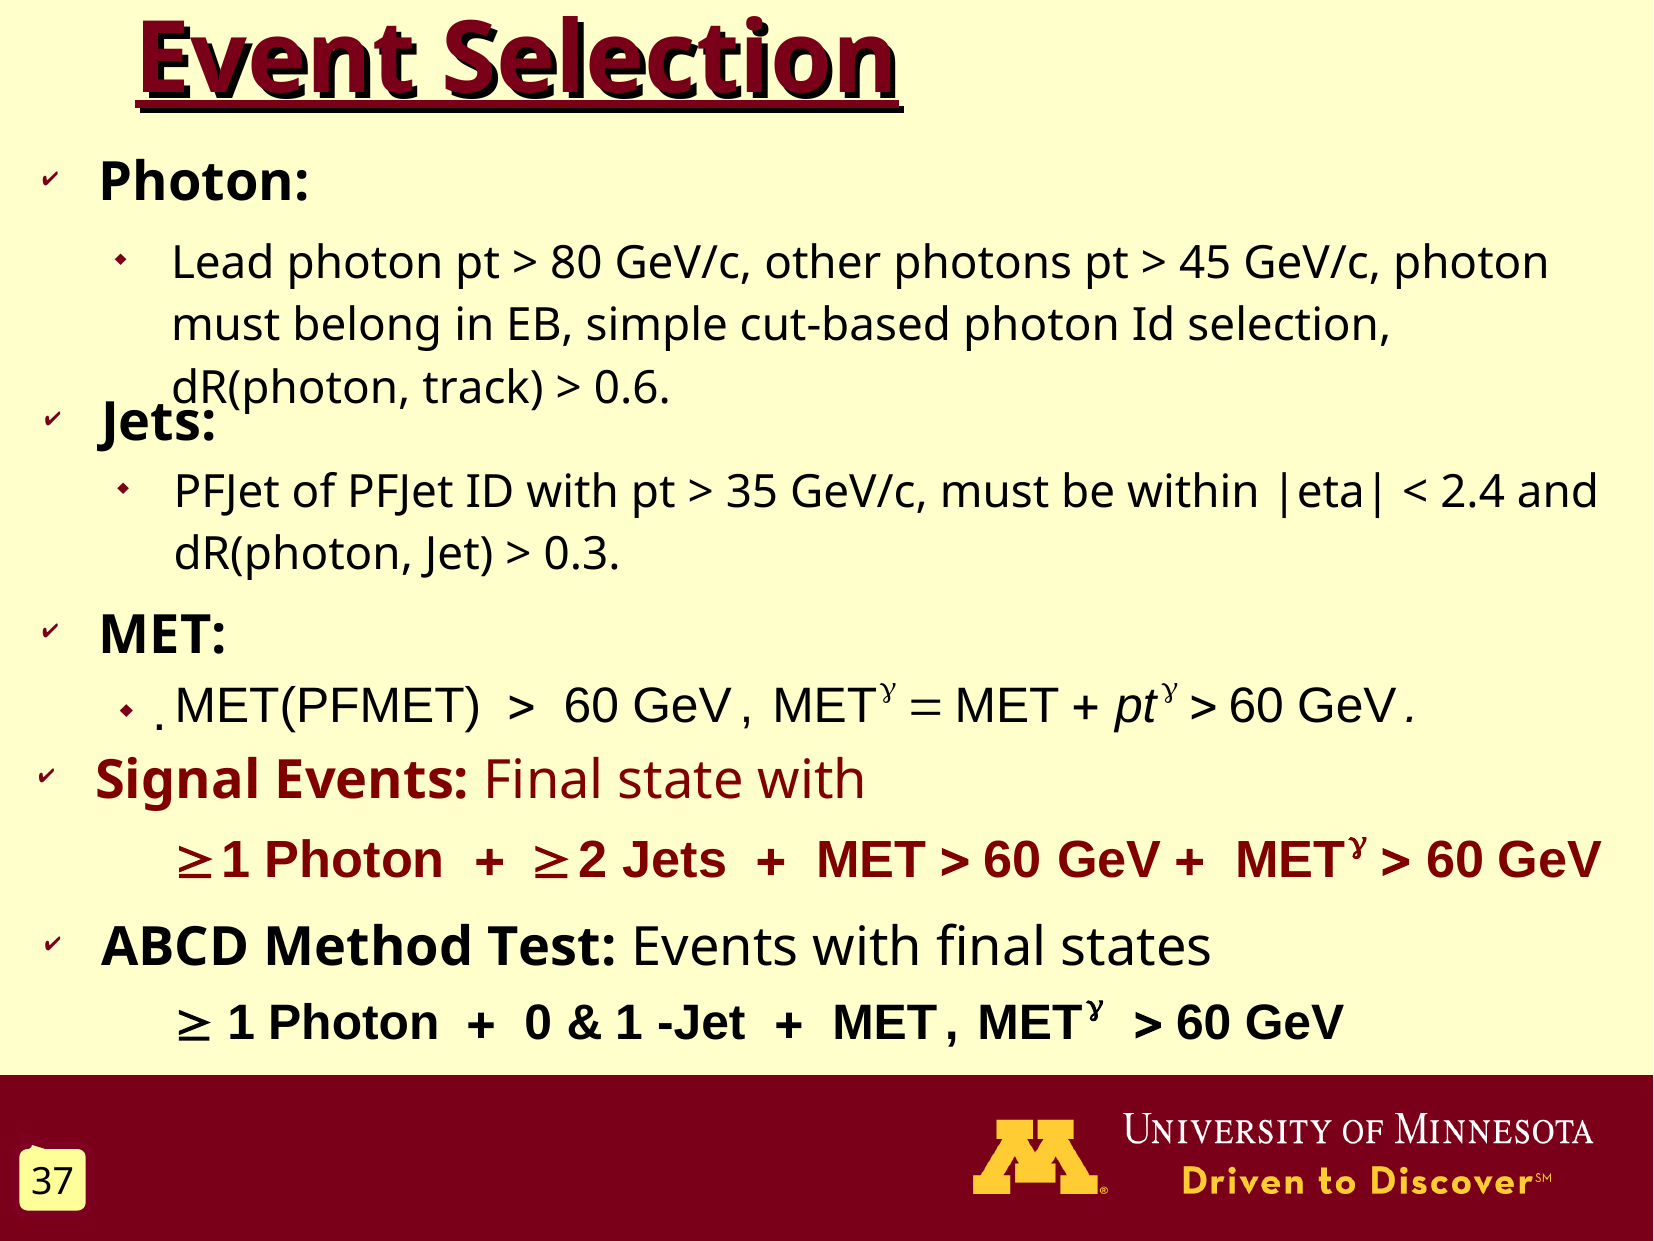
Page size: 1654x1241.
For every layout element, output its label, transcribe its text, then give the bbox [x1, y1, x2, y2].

list Jets: [30, 375, 1653, 481]
list Lead photon pt > 80 GeV/c, other photons pt > 45 GeV/c, photon must belong in EB, simple cut-based photon Id selection, dR(photon, track) > 0.6. [100, 221, 1651, 375]
picture [0, 1075, 1654, 1241]
chart [271, 677, 1426, 733]
list Signal Events: Final state with [24, 732, 1573, 838]
title Event Selection [120, 0, 1526, 121]
list PFJet of PFJet ID with pt > 35 GeV/c, must be within |eta| < 2.4 and dR(photon, Jet) > 0.3. [102, 450, 1651, 587]
list ABCD Method Test: Events with final states [30, 900, 1653, 1006]
chart [165, 994, 1353, 1051]
text_box 37 [15, 1137, 91, 1216]
list MET: [27, 587, 1651, 693]
list . [105, 675, 271, 751]
chart [165, 830, 1611, 889]
list Photon: [27, 135, 1651, 241]
